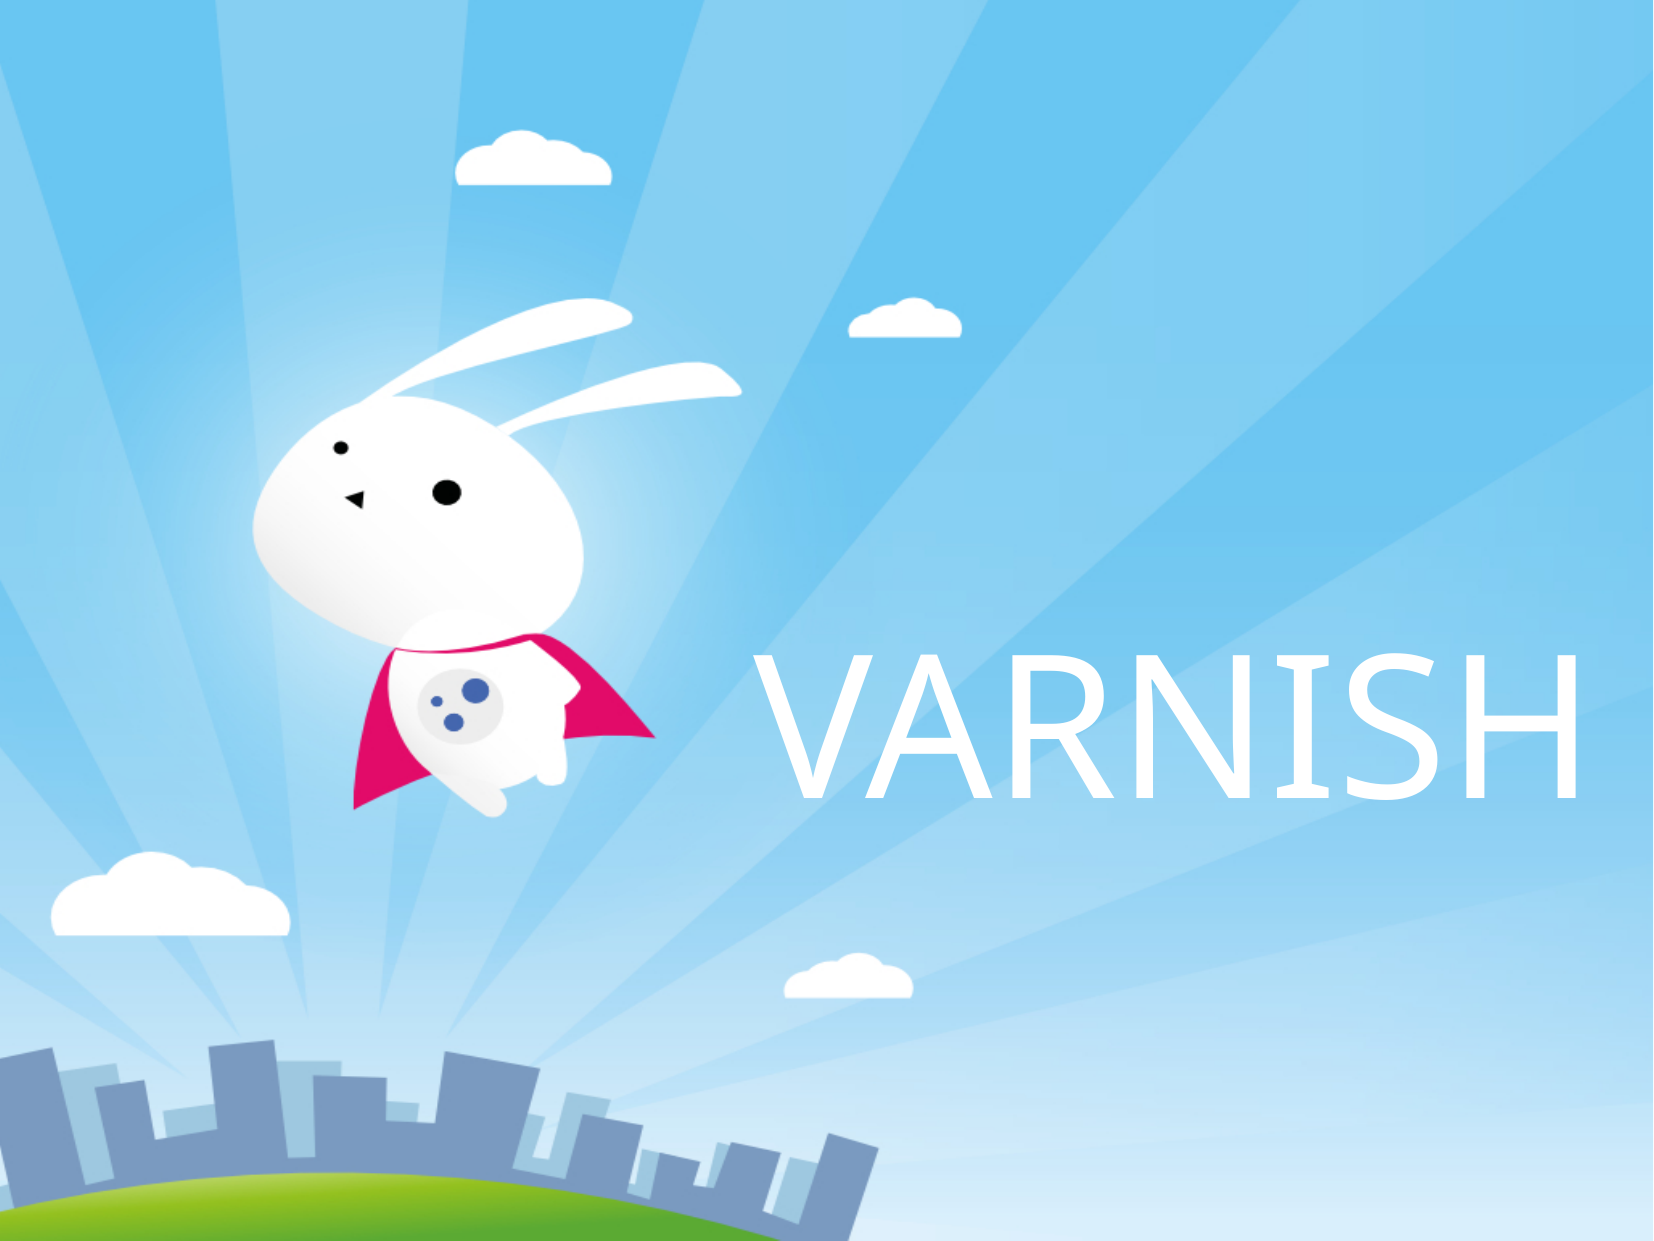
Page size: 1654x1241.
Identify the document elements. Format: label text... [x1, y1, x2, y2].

text_box VARNISH CACHE [738, 577, 1601, 796]
picture [0, 0, 1654, 1241]
